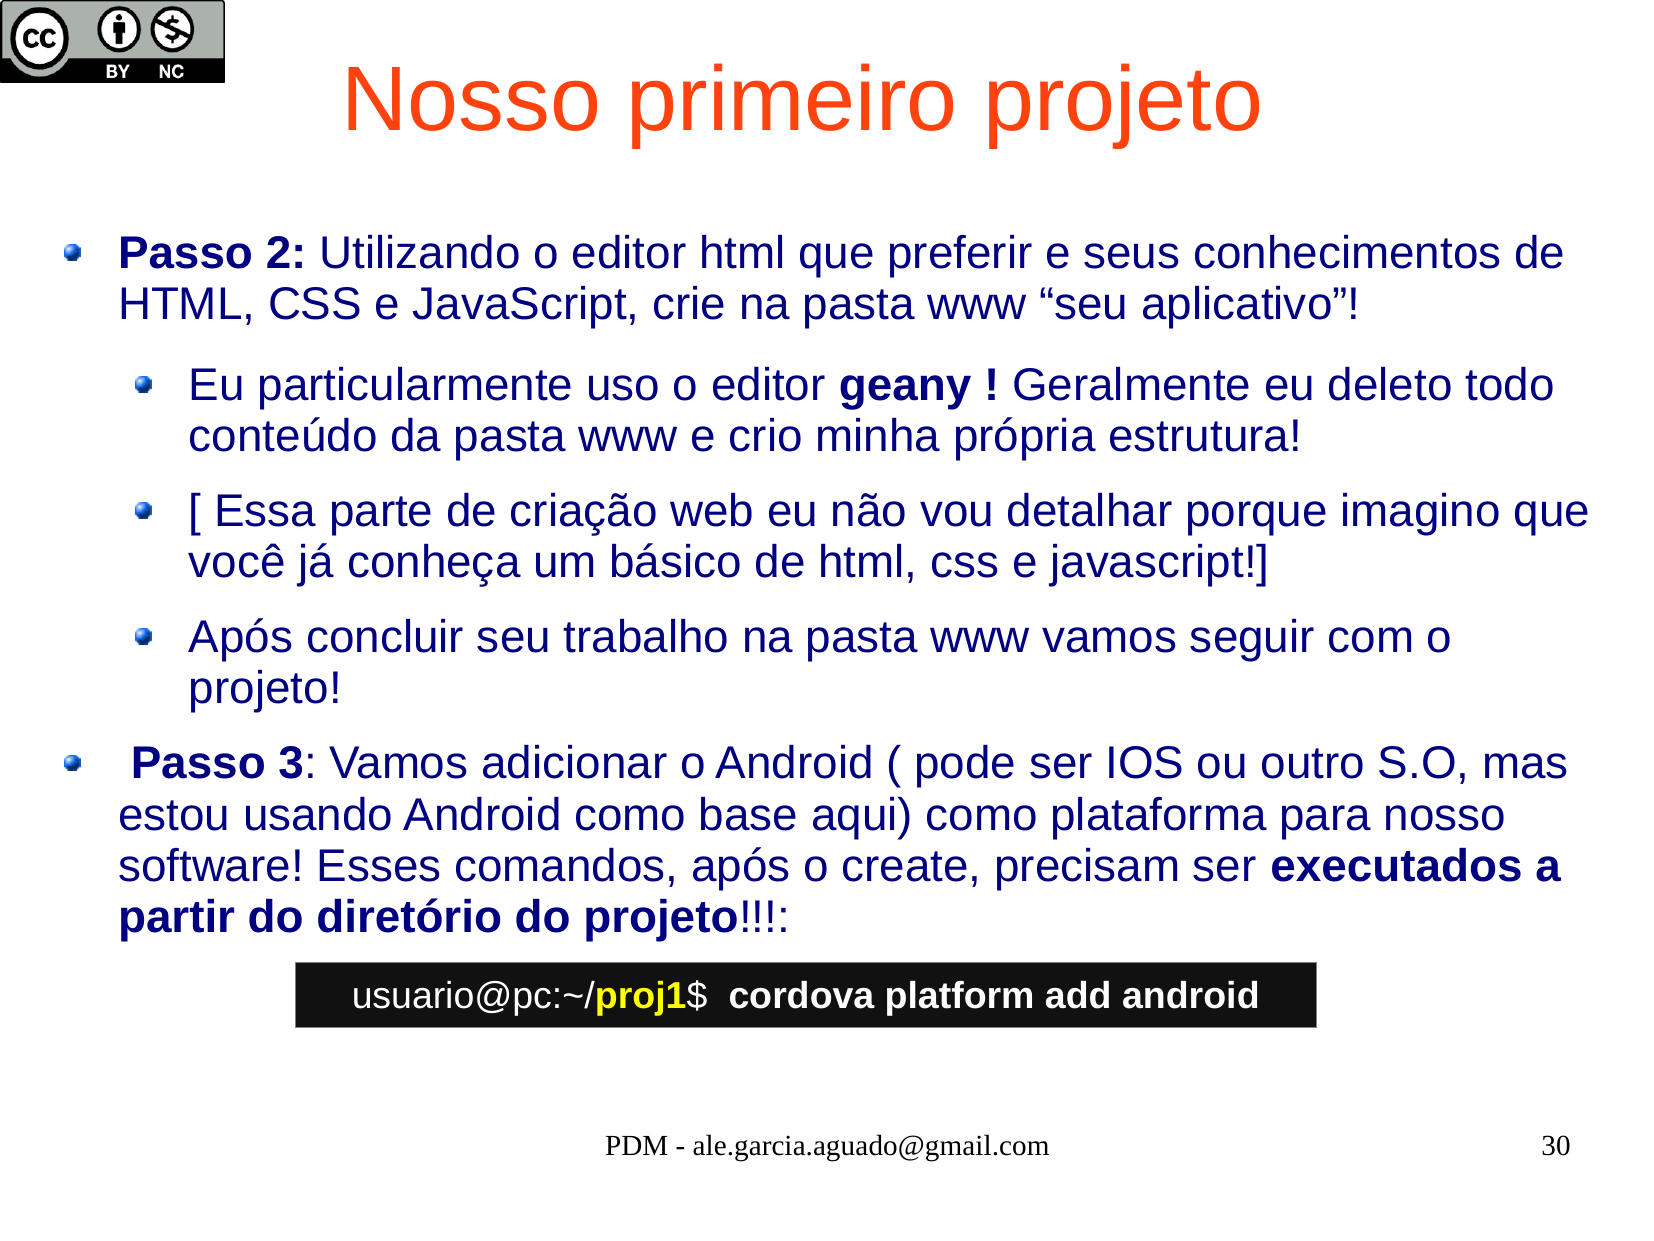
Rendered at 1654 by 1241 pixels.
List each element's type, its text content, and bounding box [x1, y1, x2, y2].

title Nosso primeiro projeto [59, 31, 1548, 166]
list Passo 2: Utilizando o editor html que preferir e seus conhecimentos de HTML, CSS e JavaScript, crie na pasta www “seu aplicativo”! Eu particularmente uso o editor geany ! Geralmente eu deleto todo conteúdo da pasta www e crio minha própria estrutura! [ Essa parte de criação web eu não vou detalhar porque imagino que você já conheça um básico de html, css e javascript!] Após concluir seu trabalho na pasta www vamos seguir com o projeto! Passo 3: Vamos adicionar o Android ( pode ser IOS ou outro S.O, mas estou usando Android como base aqui) como plataforma para nosso software! Esses comandos, após o create, precisam ser executados a partir do diretório do projeto!!!: [47, 226, 1595, 1028]
picture [0, 0, 225, 83]
text_box usuario@pc:~/proj1$ cordova platform add android [295, 962, 1317, 1028]
